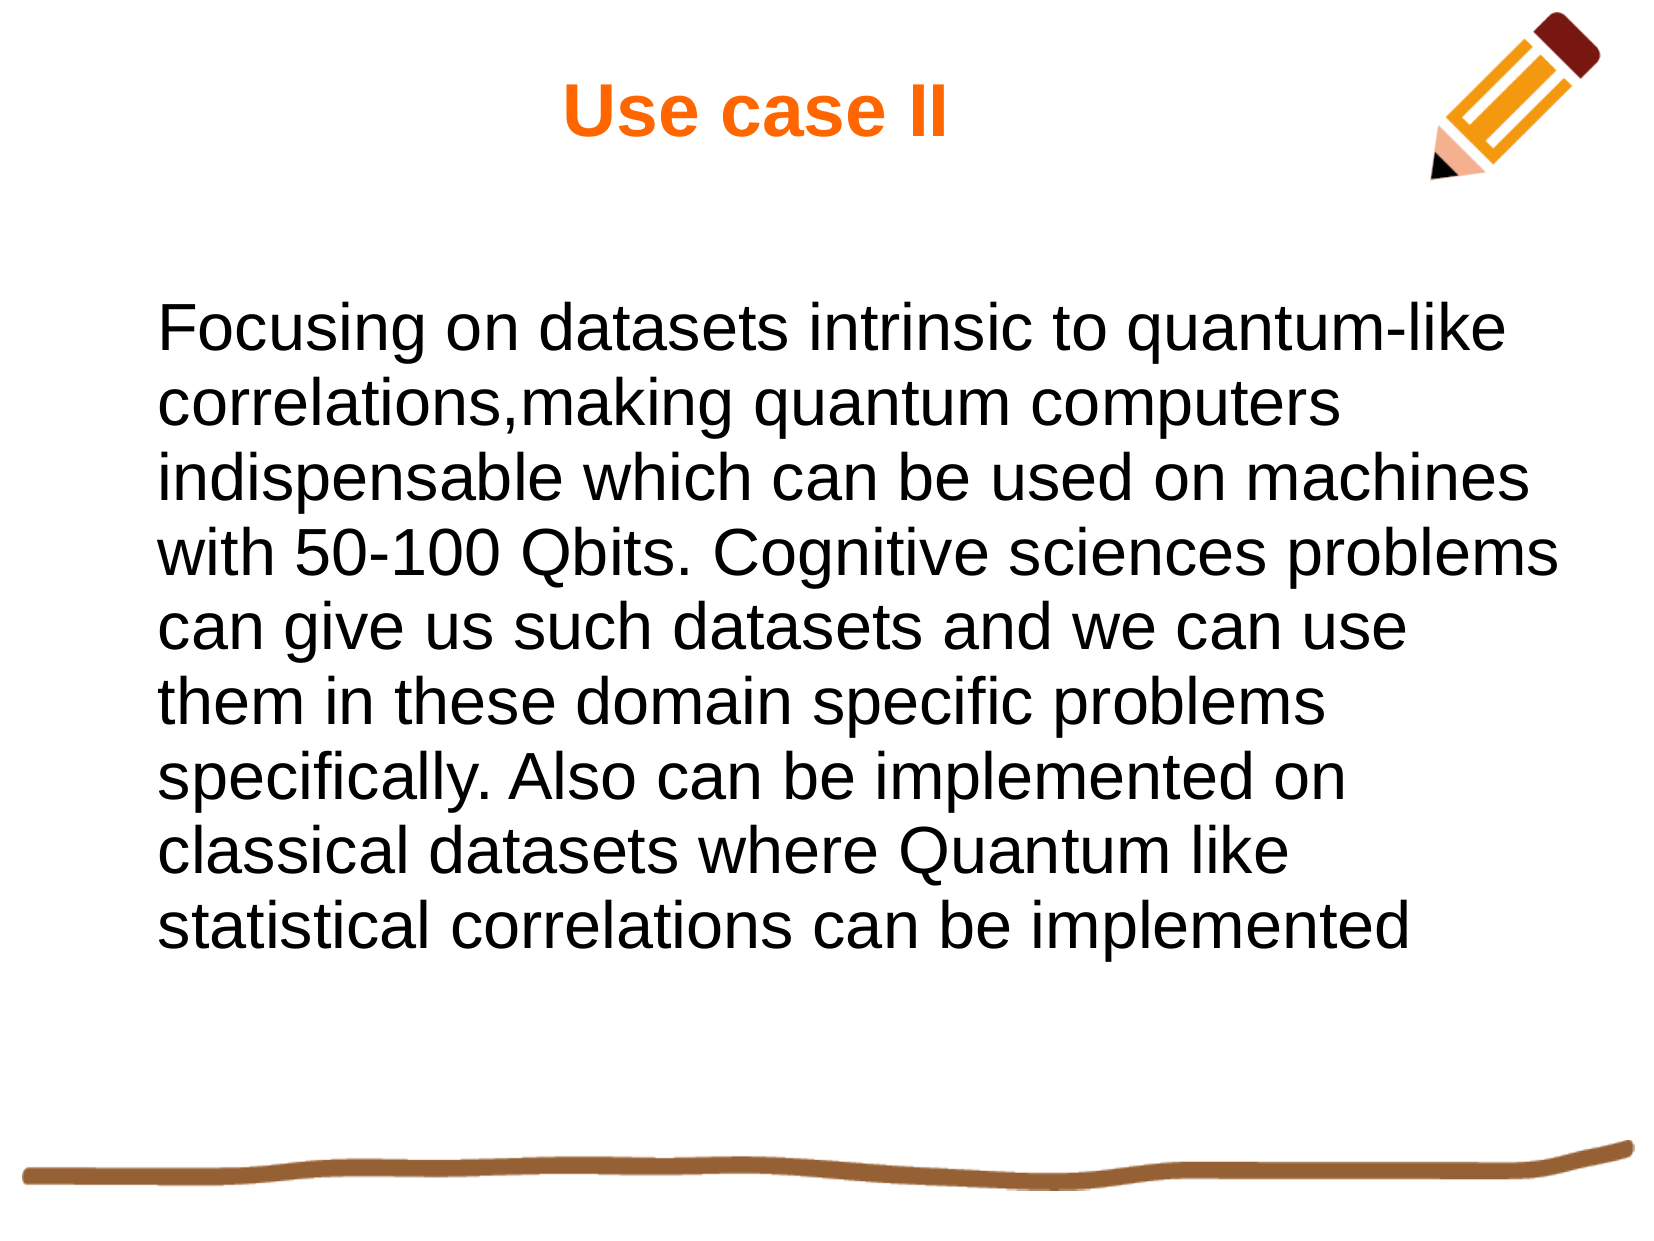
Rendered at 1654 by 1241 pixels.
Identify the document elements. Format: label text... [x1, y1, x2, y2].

picture [1430, 12, 1601, 181]
picture [22, 1140, 1635, 1191]
title Use case II [82, 49, 1430, 172]
list Focusing on datasets intrinsic to quantum-like correlations,making quantum computers indispensable which can be used on machines with 50-100 Qbits. Cognitive sciences problems can give us such datasets and we can use them in these domain specific problems specifically. Also can be implemented on classical datasets where Quantum like statistical correlations can be implemented [82, 290, 1571, 1122]
